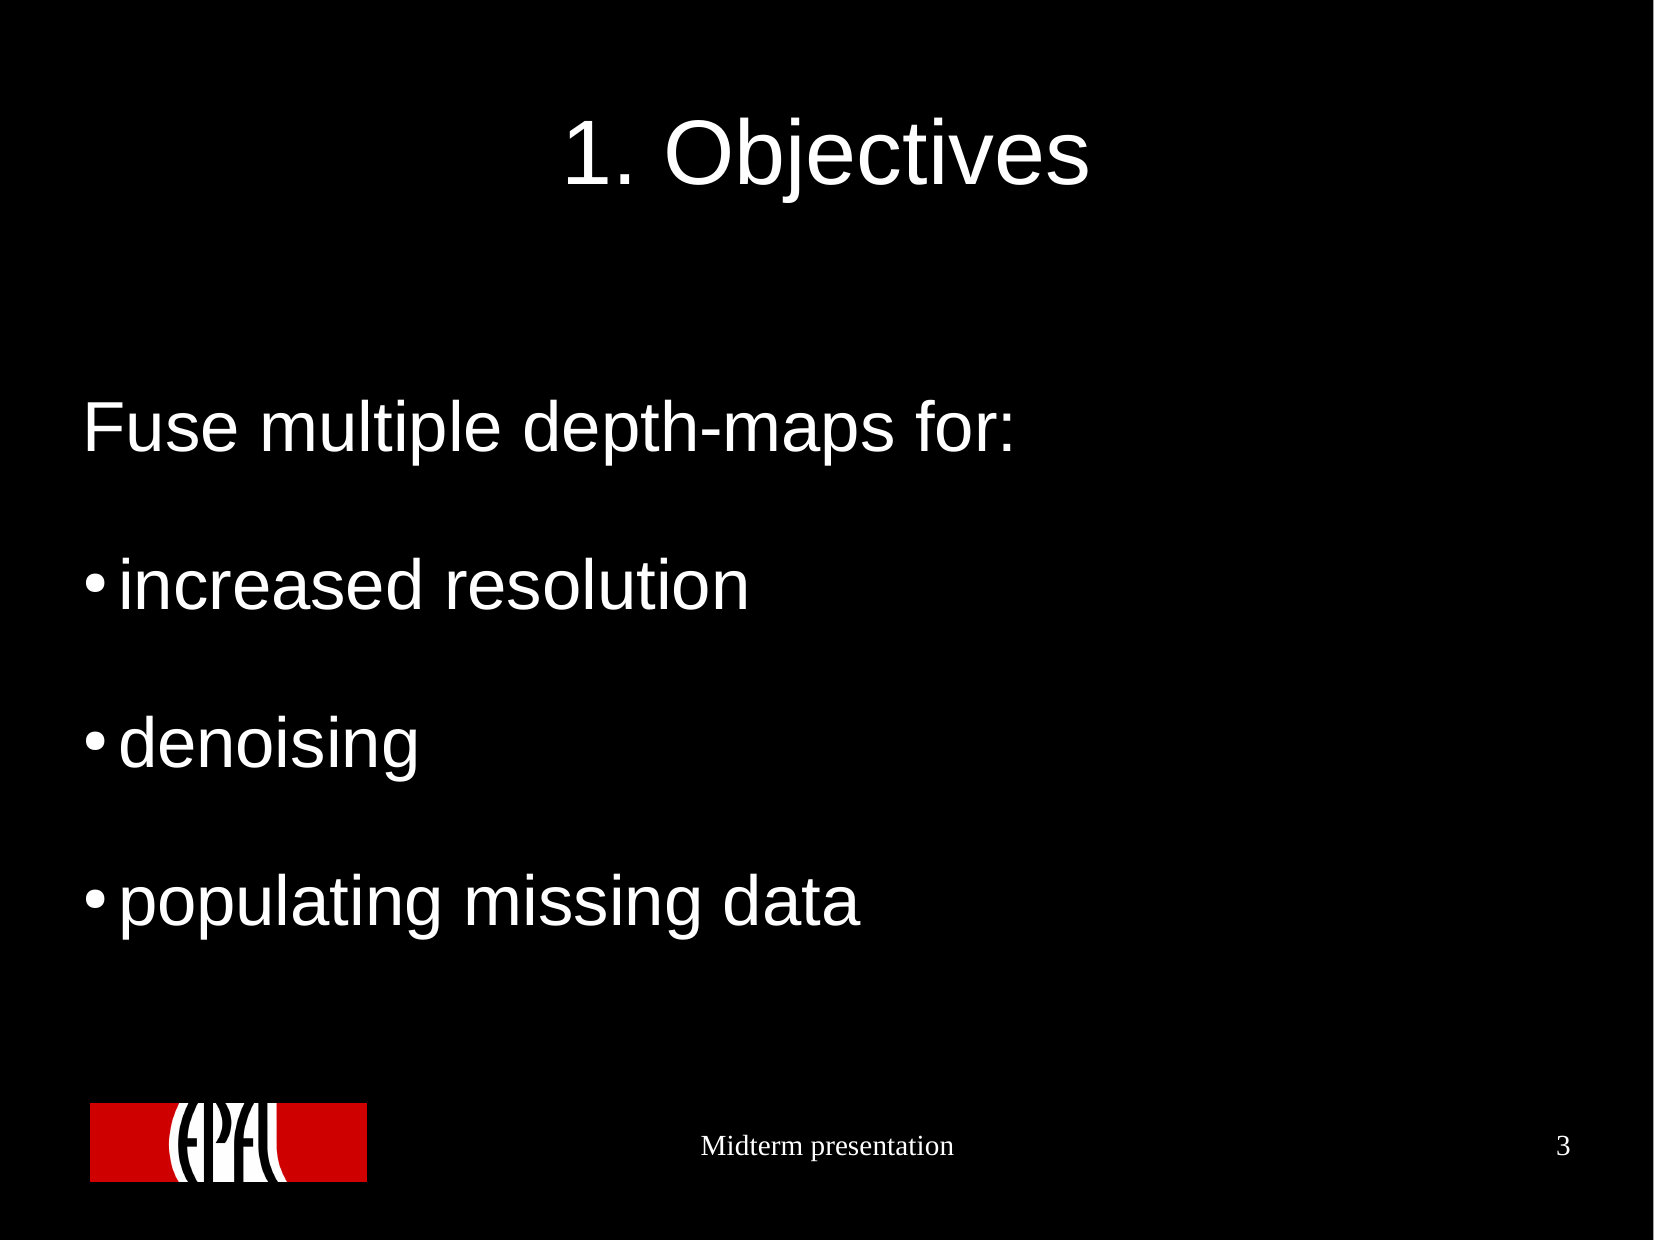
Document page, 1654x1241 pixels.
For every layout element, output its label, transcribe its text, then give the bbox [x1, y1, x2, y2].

subtitle Fuse multiple depth-maps for: increased resolution denoising populating missing data [82, 254, 1571, 1074]
title 1. Objectives [82, 49, 1571, 254]
picture [90, 1103, 367, 1182]
